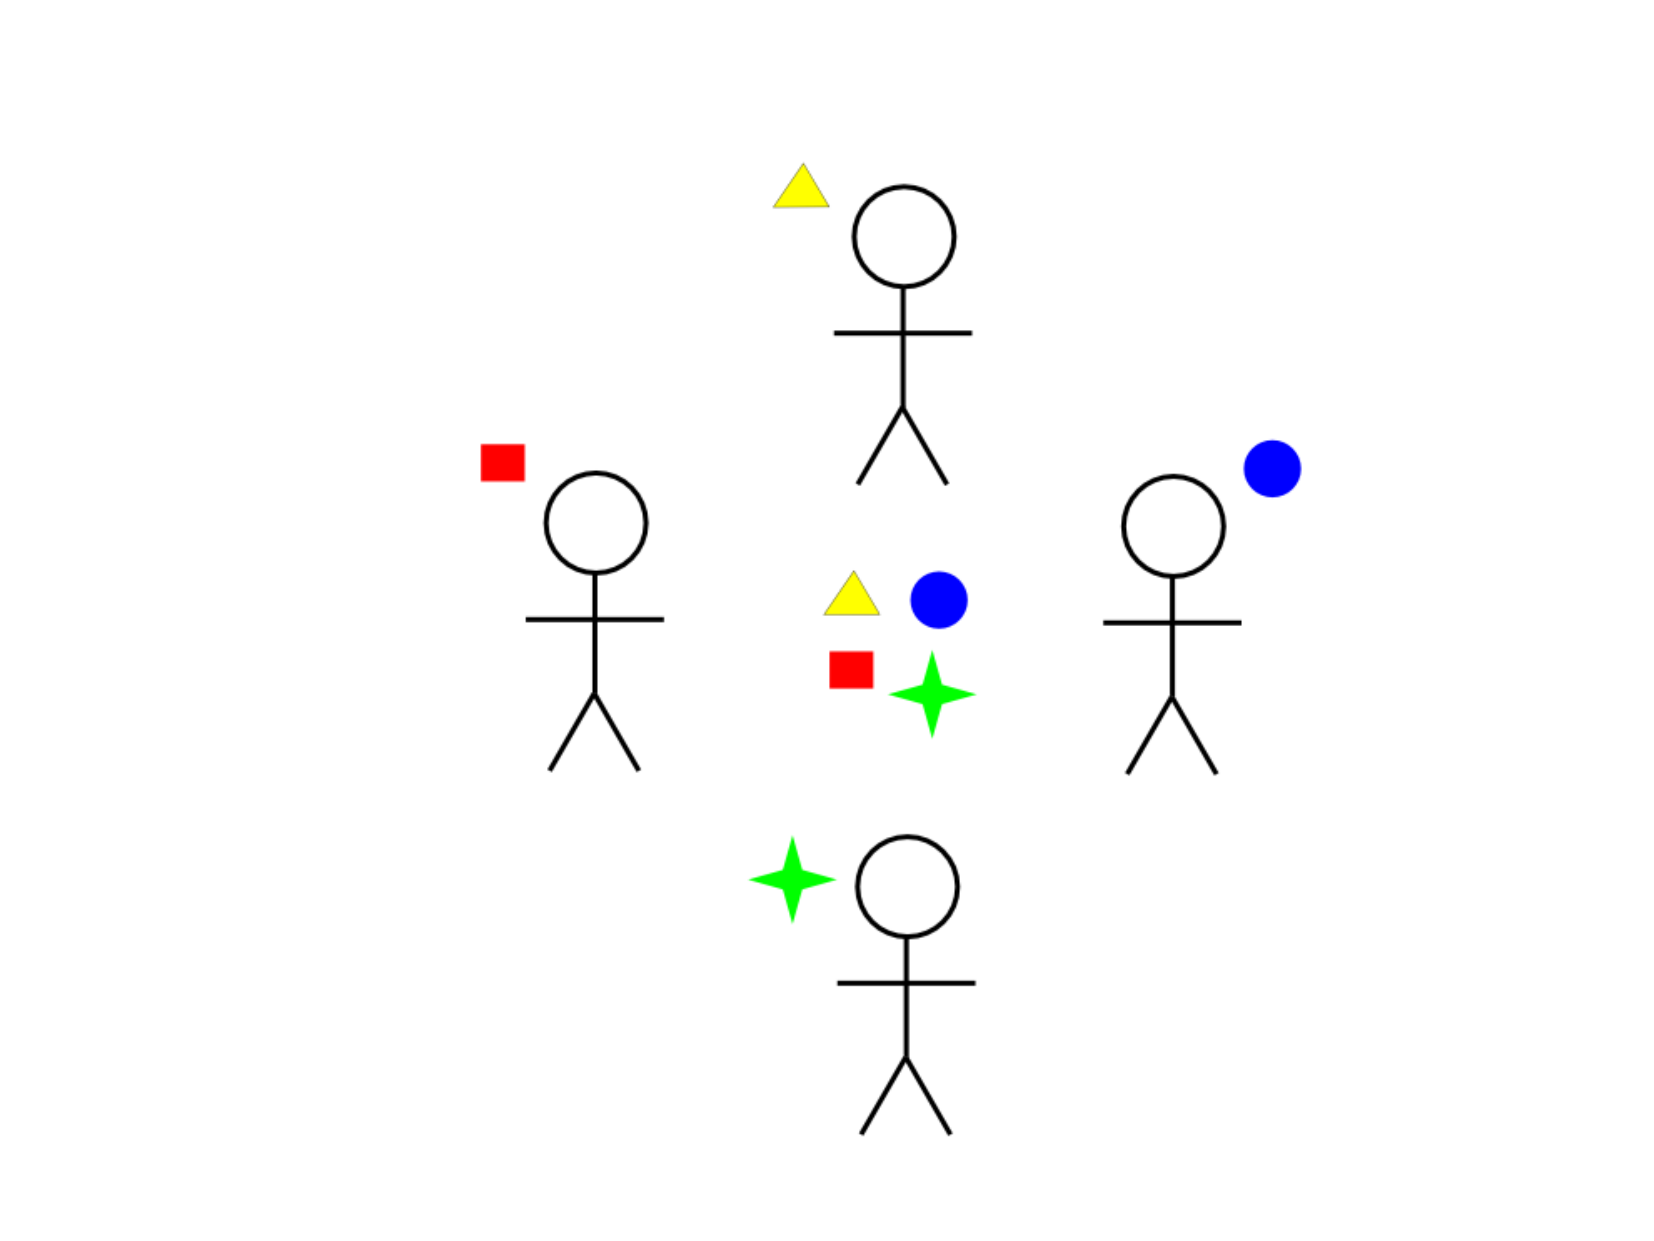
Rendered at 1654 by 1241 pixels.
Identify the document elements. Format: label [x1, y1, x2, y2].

picture [446, 139, 1357, 1173]
